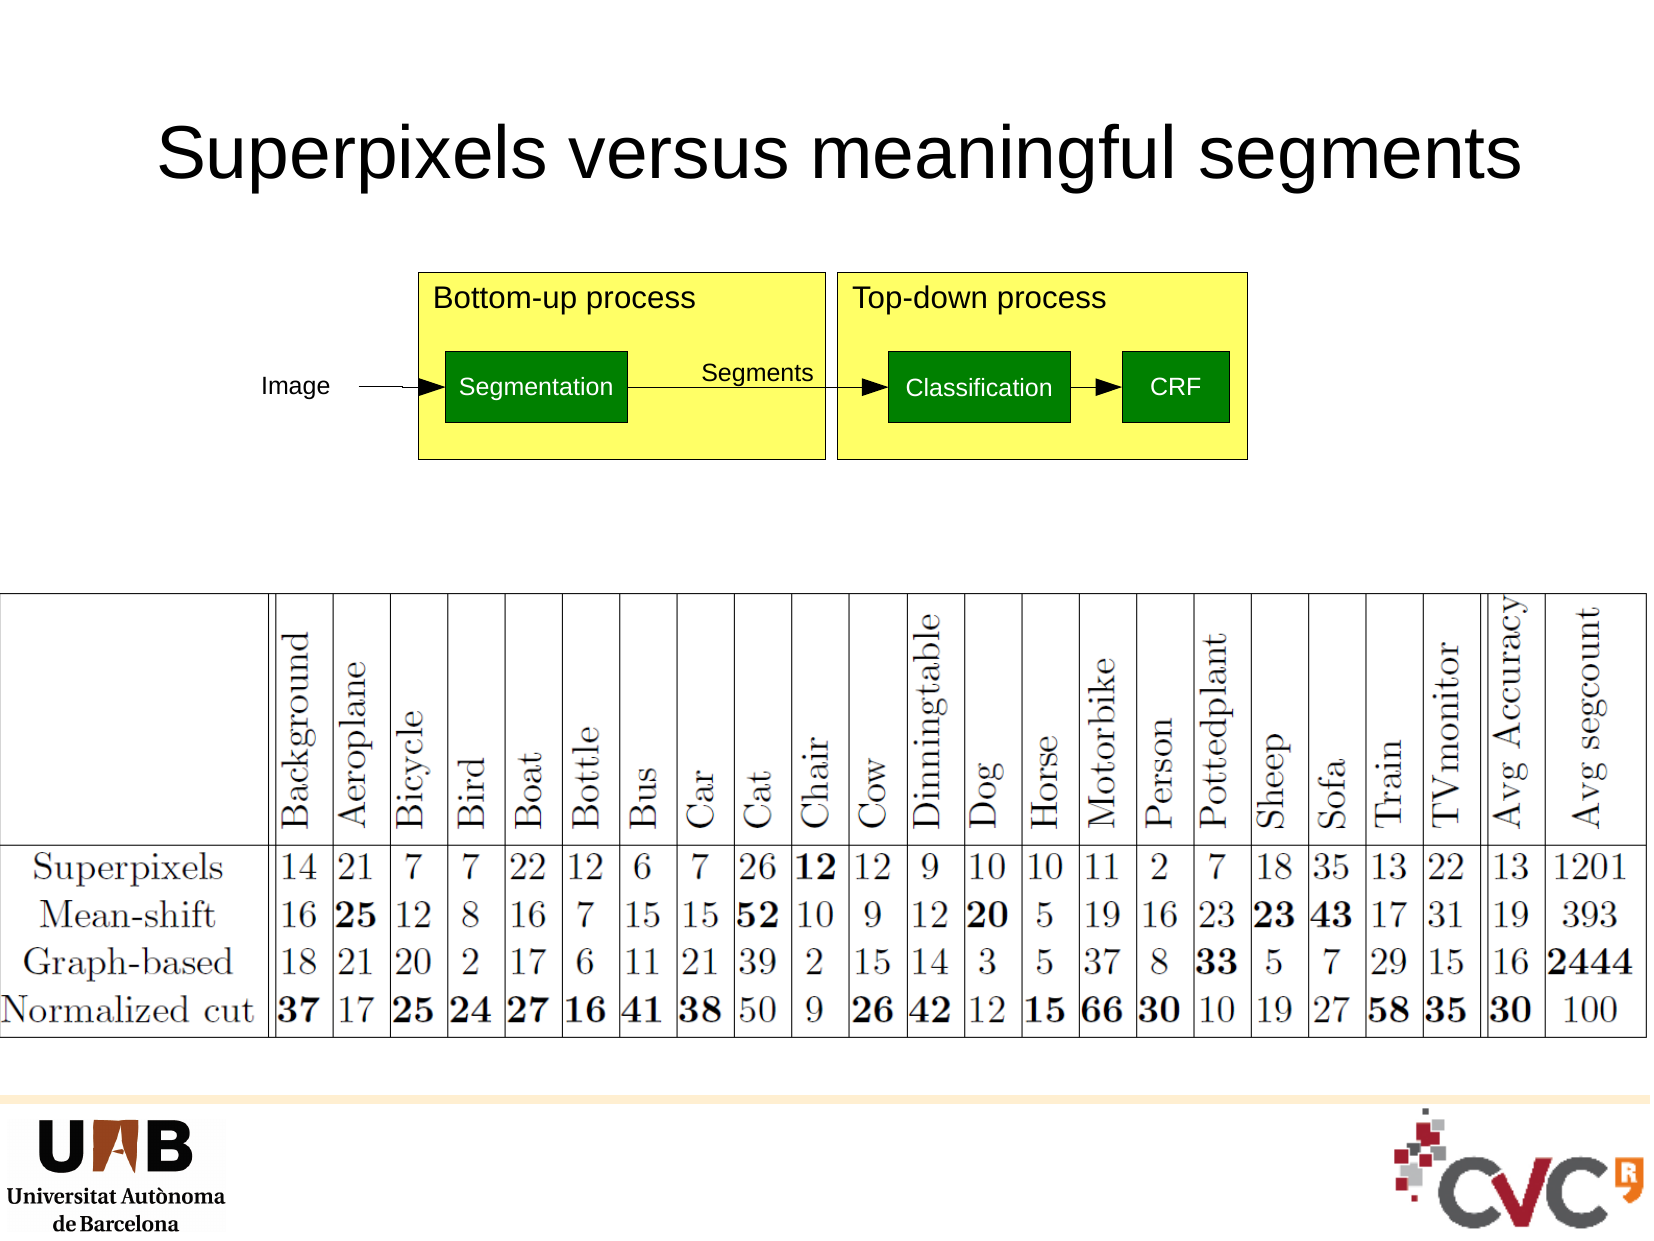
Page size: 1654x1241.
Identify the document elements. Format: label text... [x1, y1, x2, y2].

text_box Segmentation [445, 351, 628, 423]
picture [1393, 1107, 1650, 1235]
text_box CRF [1122, 351, 1230, 423]
text_box Classification [888, 351, 1071, 423]
title Superpixels versus meaningful segments [82, 56, 1571, 250]
picture [7, 1119, 226, 1232]
picture [0, 591, 1650, 1040]
text_box Bottom-up process [418, 272, 826, 387]
text_box Image [246, 364, 359, 408]
text_box Bottom-up process [418, 388, 826, 460]
text_box Top-down process [837, 272, 1248, 460]
